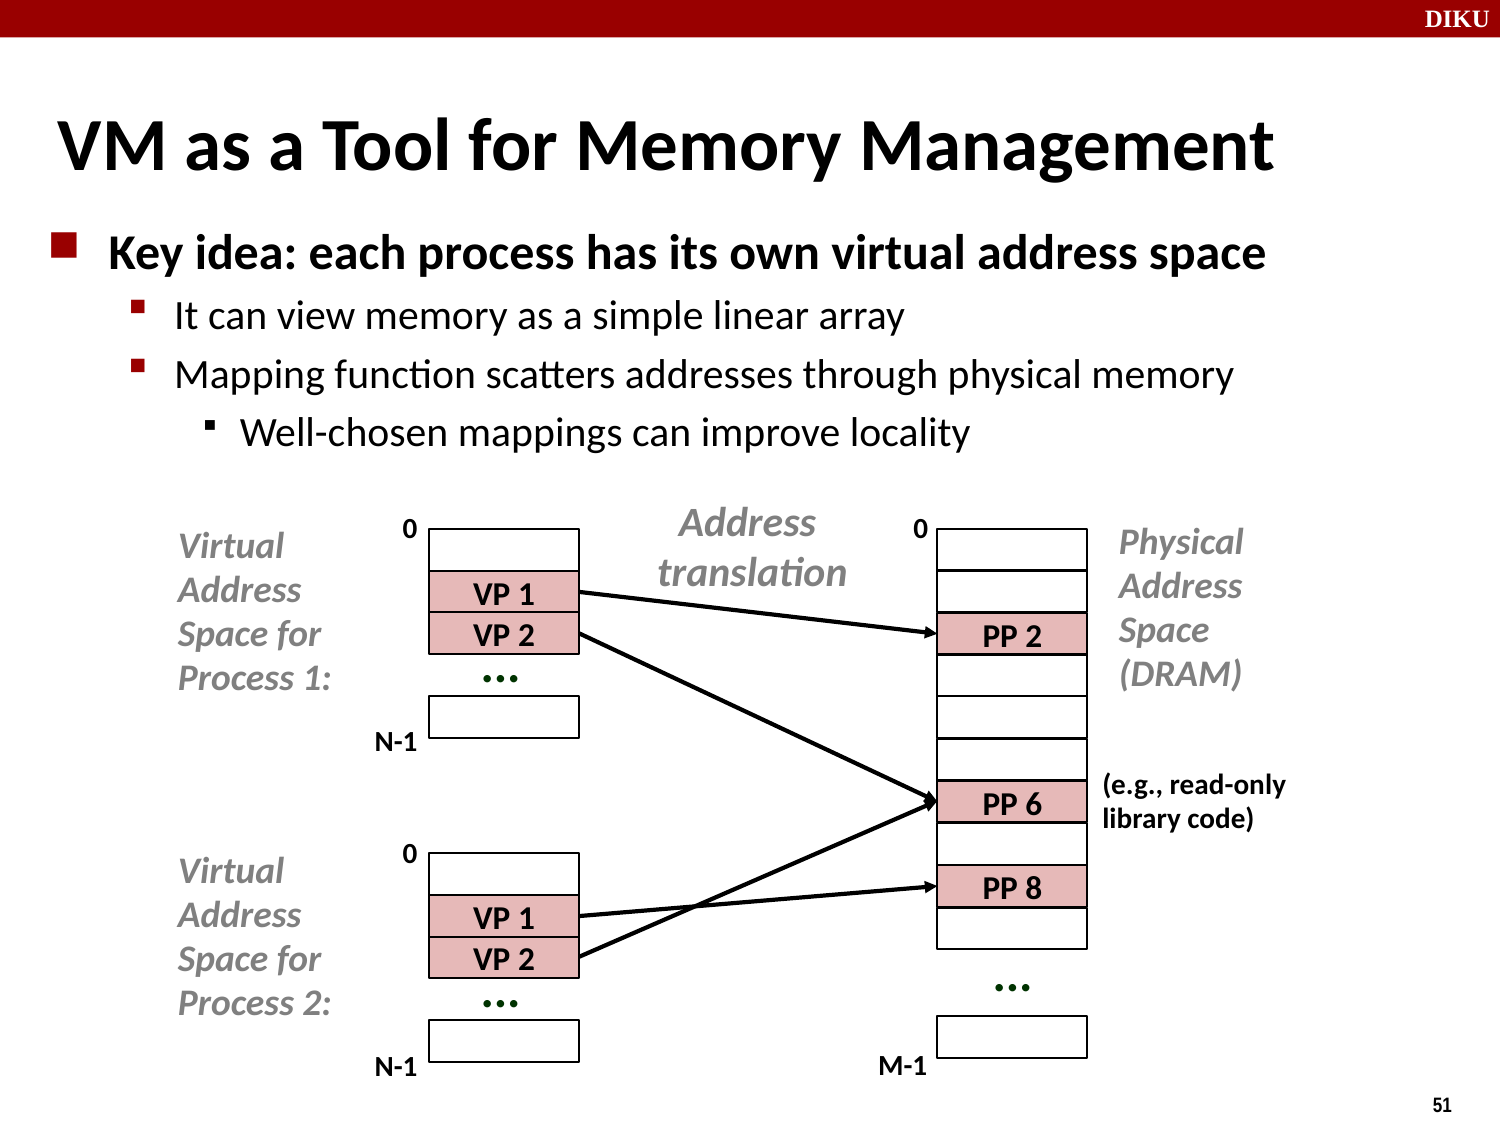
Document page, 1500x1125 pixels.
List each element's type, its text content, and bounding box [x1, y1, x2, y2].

text_box PP 6 [937, 780, 1088, 822]
text_box VP 1 [429, 895, 579, 936]
text_box PP 2 [937, 612, 1088, 653]
text_box VP 2 [429, 612, 579, 655]
text_box PP 8 [937, 865, 1088, 907]
text_box ... [465, 633, 536, 708]
text_box Virtual Address Space for Process 2: [162, 841, 388, 1033]
text_box 0 [387, 503, 433, 553]
text_box VP 2 [429, 936, 579, 979]
text_box N-1 [359, 716, 433, 767]
text_box Key idea: each process has its own virtual address space It can view memory as a simple linear array Mapping function scatters addresses through physical memory Well-chosen mappings can improve locality [37, 212, 1326, 419]
text_box VP 1 [429, 570, 579, 612]
text_box 0 [387, 828, 433, 878]
text_box 0 [898, 503, 943, 553]
text_box (e.g., read-only library code) [1088, 760, 1326, 844]
text_box Virtual Address Space for Process 1: [162, 516, 388, 708]
text_box ... [465, 957, 536, 1033]
text_box ... [977, 941, 1048, 1017]
text_box Physical Address Space (DRAM) [1104, 511, 1280, 704]
text_box N-1 [359, 1041, 433, 1092]
text_box VM as a Tool for Memory Management [42, 93, 1456, 188]
text_box M-1 [863, 1040, 943, 1091]
text_box Address translation [642, 487, 863, 603]
